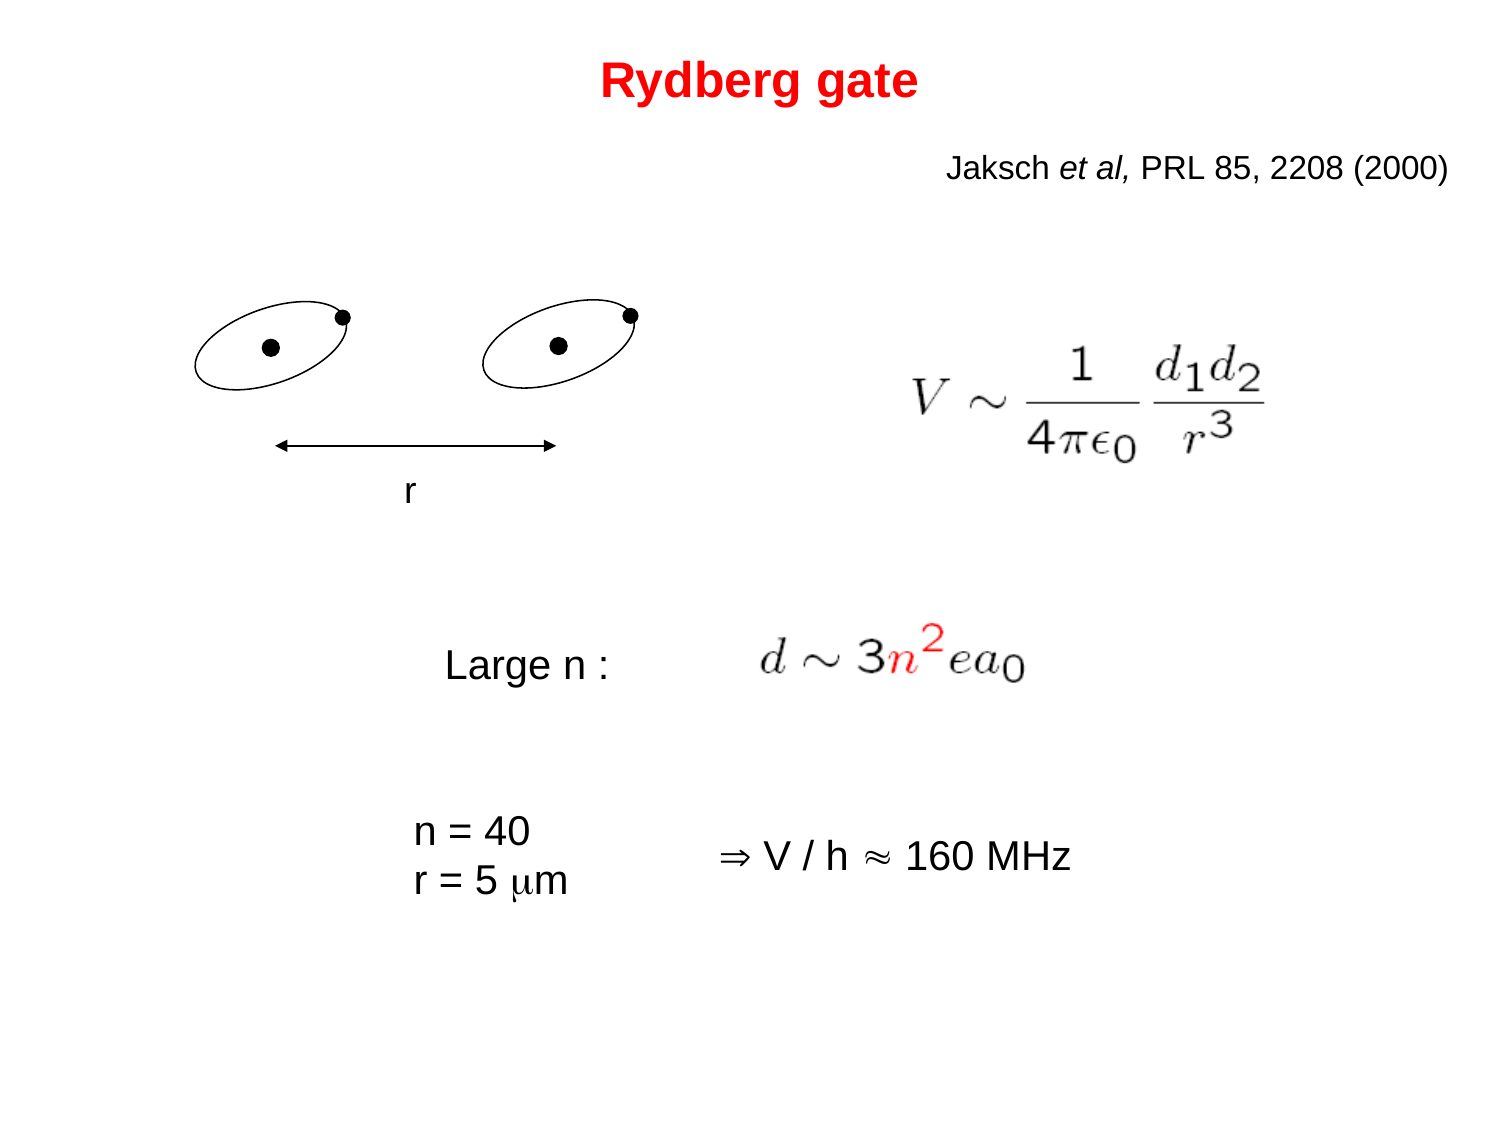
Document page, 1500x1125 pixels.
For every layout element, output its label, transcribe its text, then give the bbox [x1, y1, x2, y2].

text_box [262, 339, 280, 357]
text_box [623, 308, 638, 324]
text_box  V / h  160 MHz [703, 820, 1088, 887]
text_box Large n : [429, 629, 625, 696]
text_box n = 40 r = 5 m [398, 795, 584, 912]
text_box Jaksch et al, PRL 85, 2208 (2000) [931, 139, 1465, 195]
picture [714, 600, 1055, 725]
text_box r [389, 457, 432, 519]
text_box Rydberg gate [585, 39, 935, 116]
text_box [335, 310, 351, 325]
text_box [550, 337, 567, 355]
picture [877, 318, 1294, 507]
